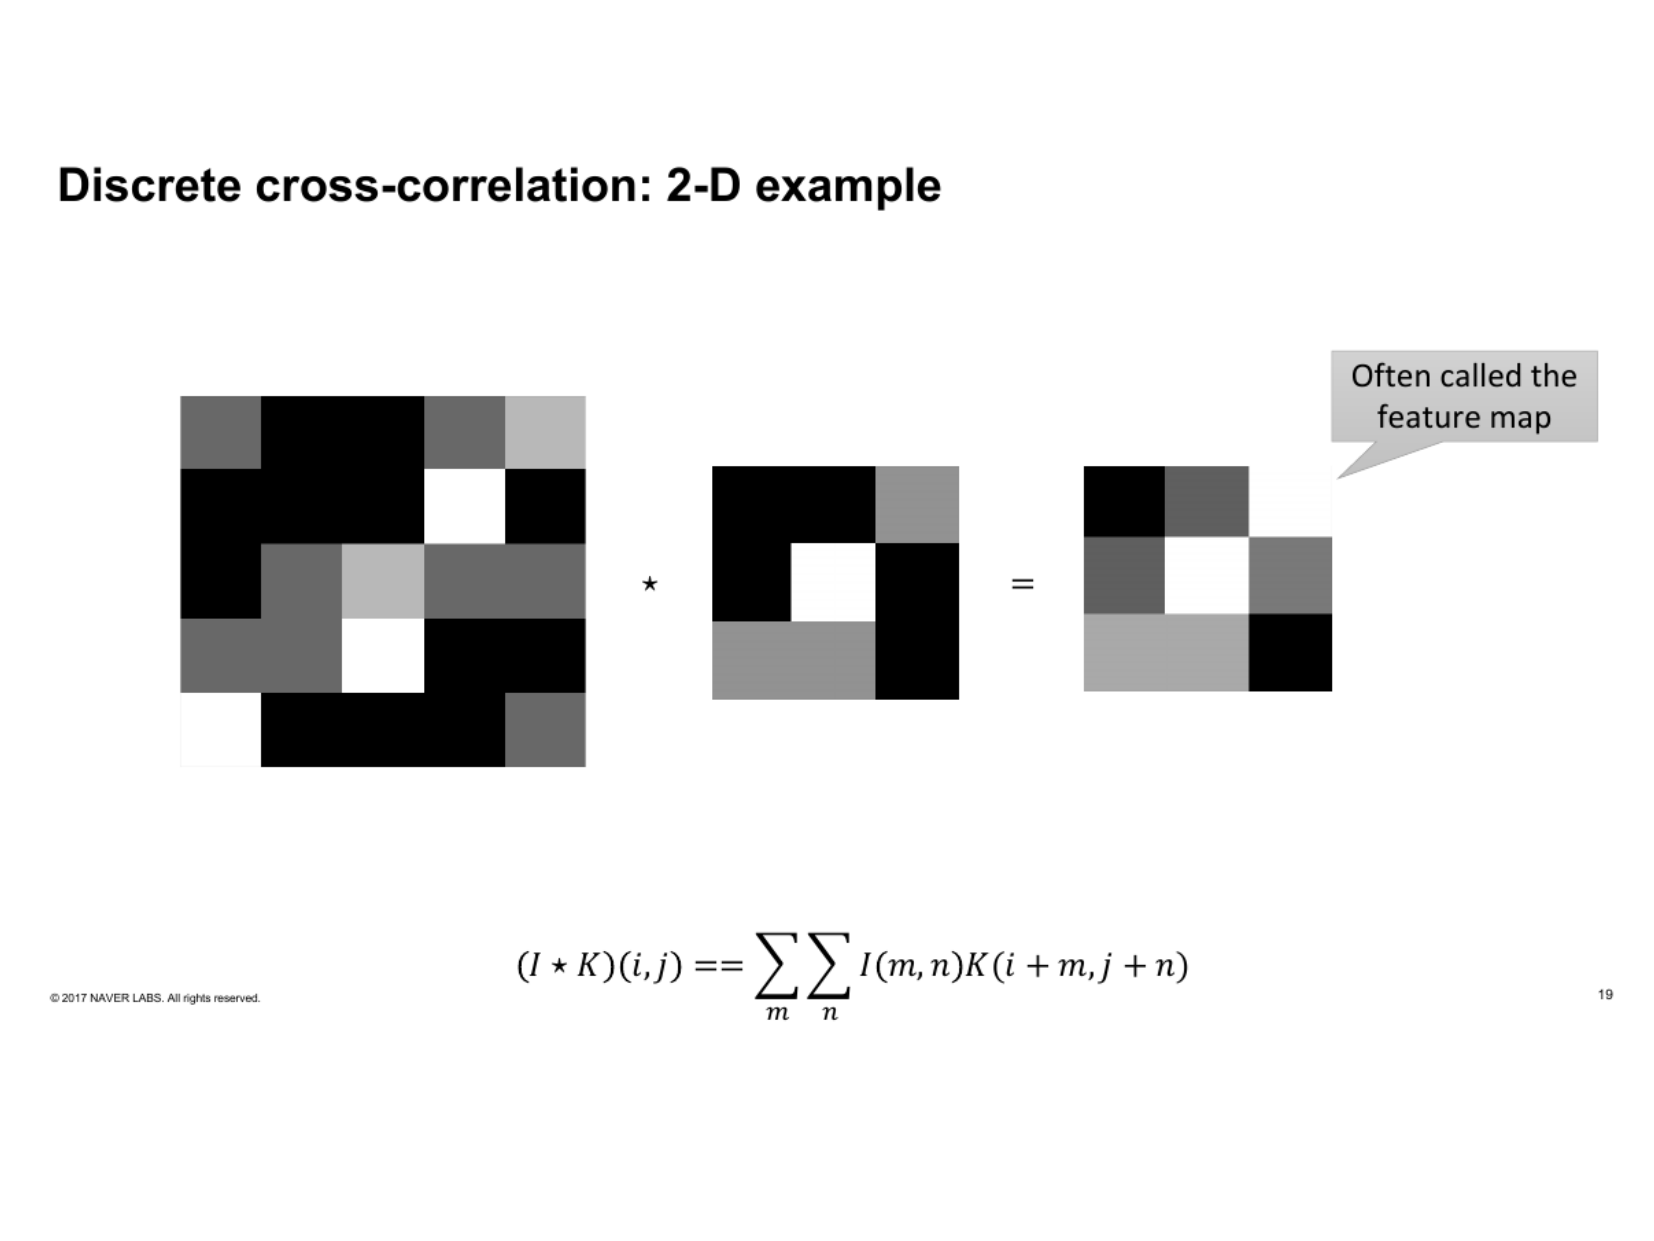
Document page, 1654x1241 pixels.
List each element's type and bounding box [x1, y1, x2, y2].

picture [2, 116, 1654, 1042]
